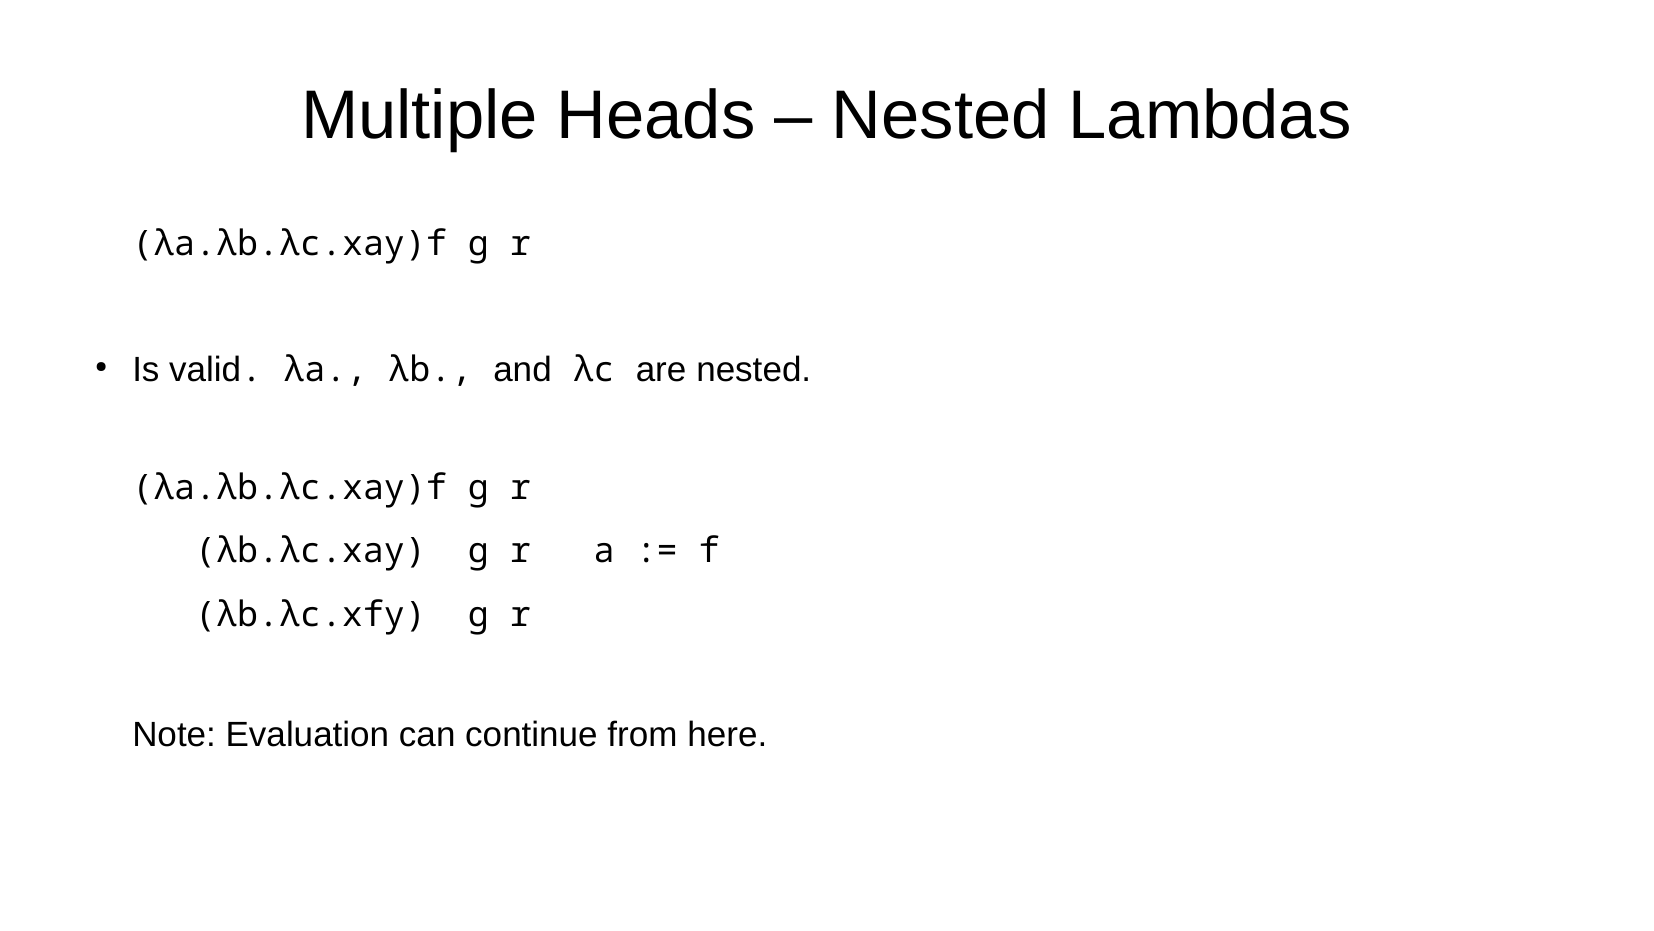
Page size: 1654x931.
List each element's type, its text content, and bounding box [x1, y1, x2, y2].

title Multiple Heads – Nested Lambdas [82, 37, 1571, 193]
list (λa.λb.λc.xay)f g r Is valid. λa., λb., and λc are nested. (λa.λb.λc.xay)f g r (λb.λc.xay) g r a := f (λb.λc.xfy) g r Note: Evaluation can continue from here. [82, 217, 1571, 758]
